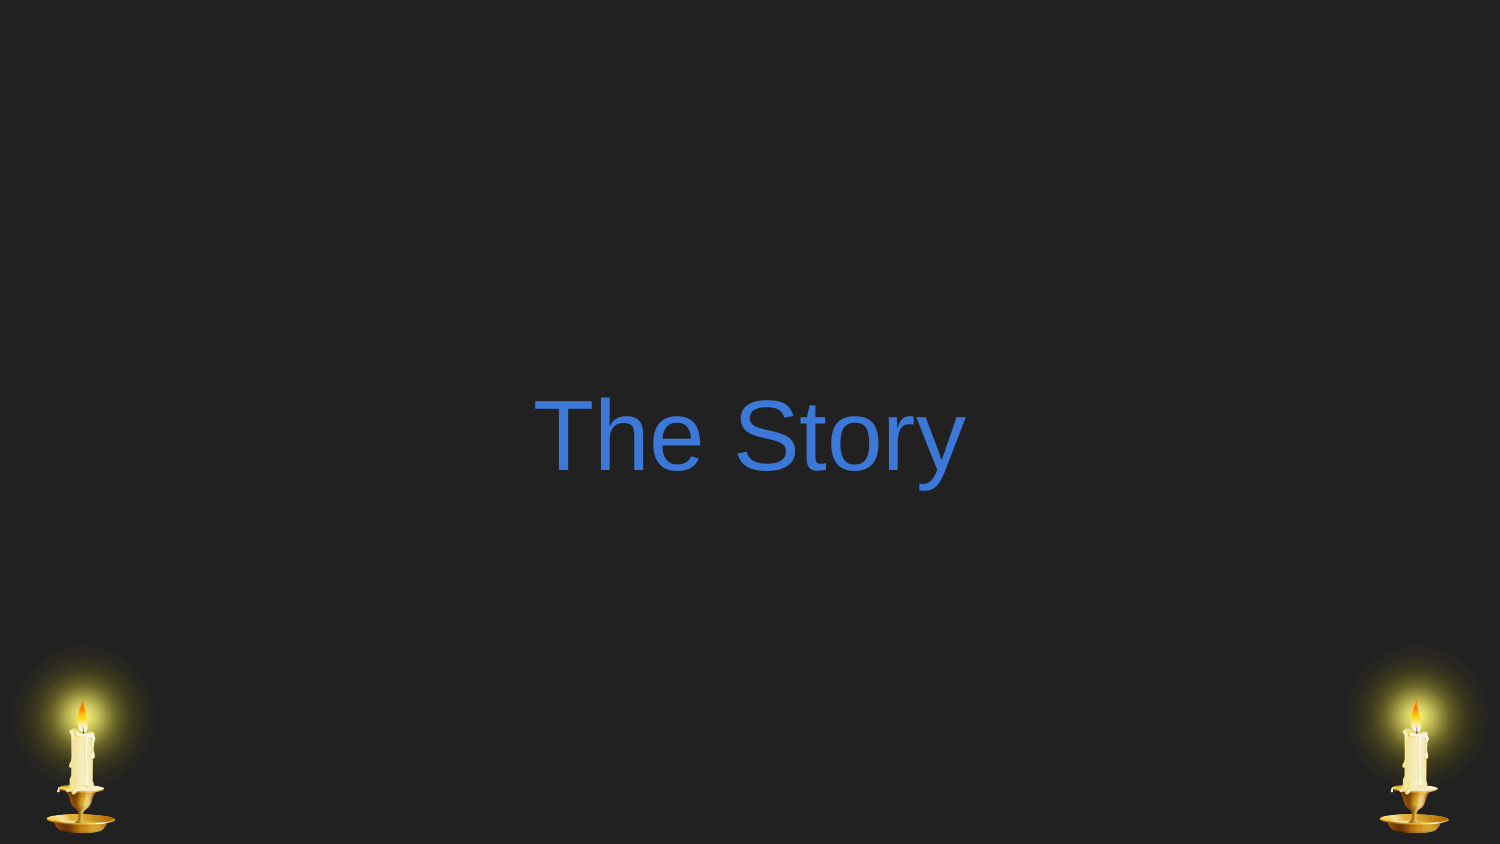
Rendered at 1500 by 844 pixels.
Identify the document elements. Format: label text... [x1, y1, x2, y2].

text_box The Story [149, 355, 1351, 489]
picture [1340, 640, 1494, 835]
picture [7, 640, 160, 835]
